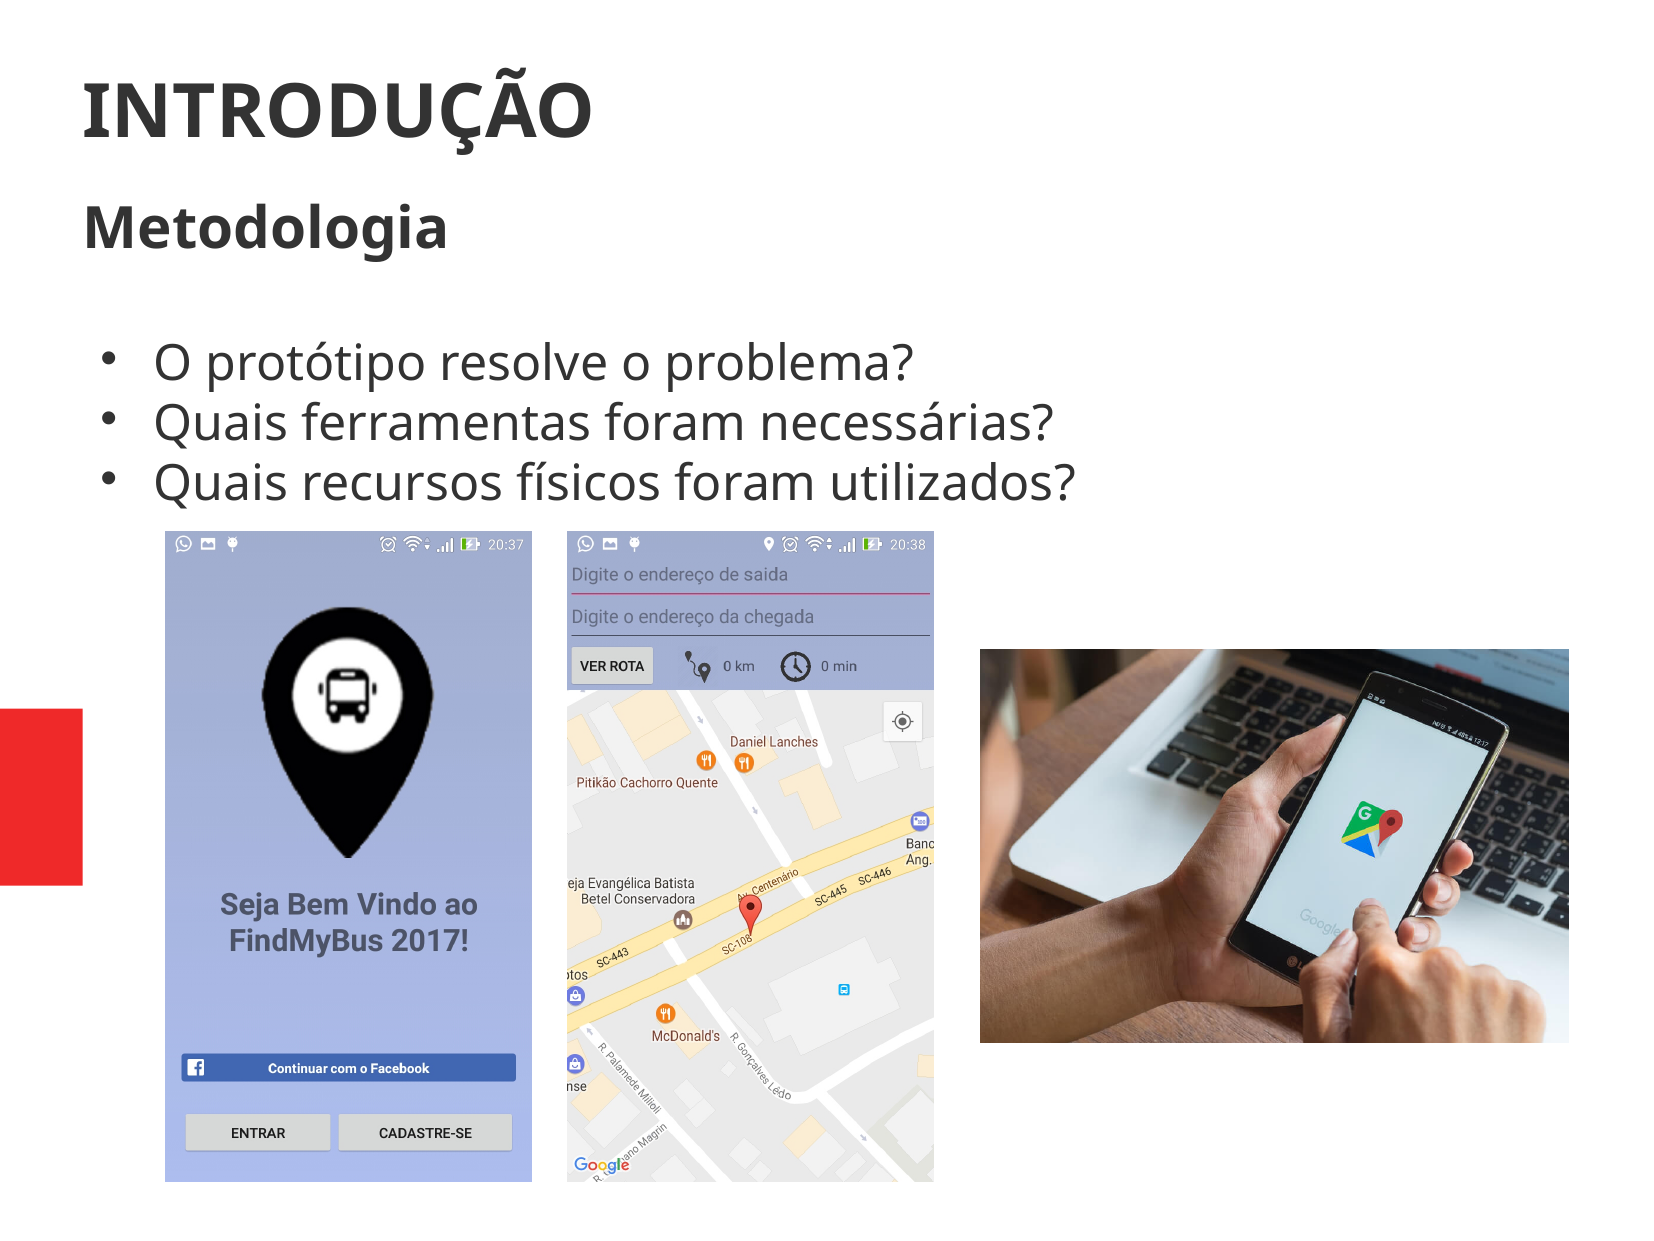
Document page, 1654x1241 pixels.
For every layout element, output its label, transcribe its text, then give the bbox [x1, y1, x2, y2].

text_box Metodologia [82, 167, 1571, 284]
picture [567, 531, 934, 1182]
picture [980, 649, 1569, 1043]
picture [165, 531, 532, 1182]
text_box O protótipo resolve o problema? Quais ferramentas foram necessárias? Quais recursos físicos foram utilizados? [82, 330, 1571, 1010]
text_box INTRODUÇÃO [82, 49, 1571, 166]
